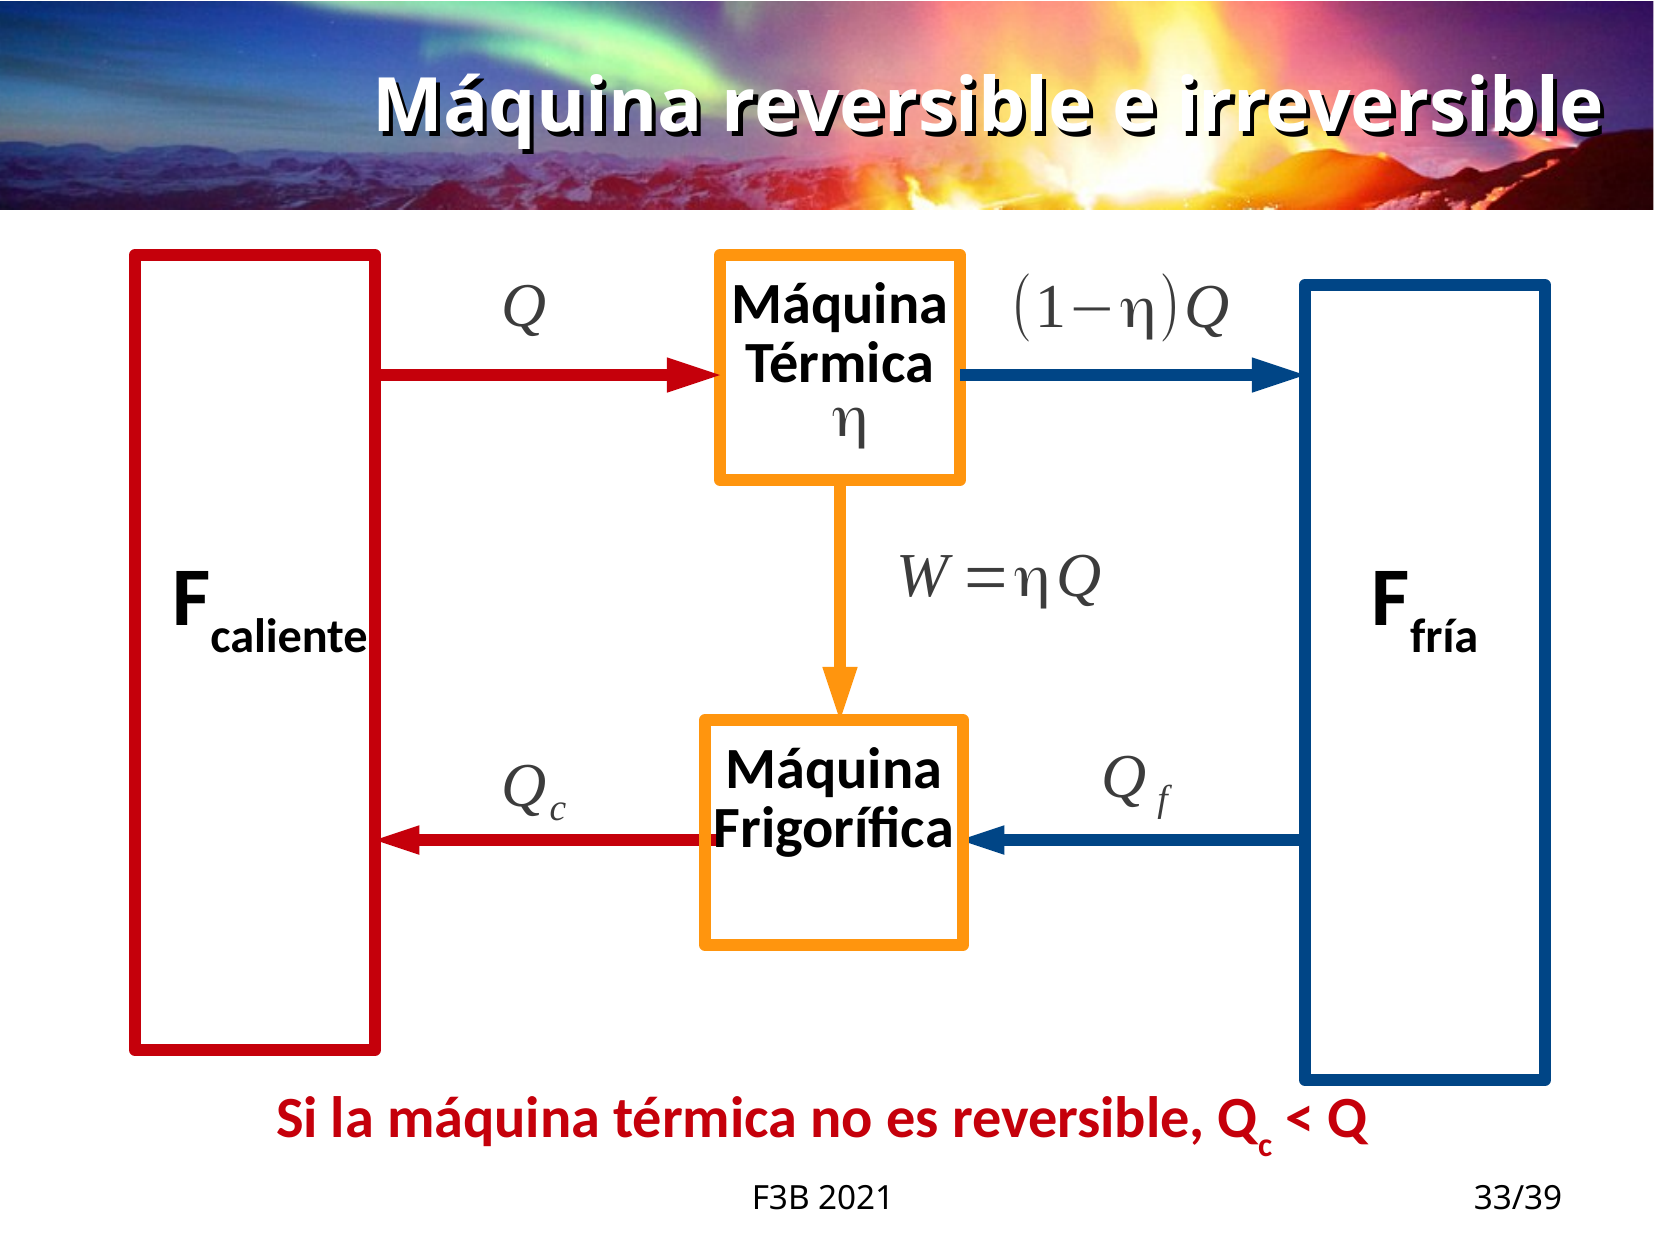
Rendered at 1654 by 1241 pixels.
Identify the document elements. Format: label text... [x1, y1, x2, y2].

chart [890, 540, 1111, 612]
chart [825, 405, 878, 452]
text_box Si la máquina térmica no es reversible, Qc < Q [233, 1093, 1411, 1201]
chart [1005, 270, 1239, 345]
chart [1095, 741, 1184, 820]
picture [0, 1, 1654, 210]
chart [495, 750, 574, 829]
text_box Máquina Térmica [720, 255, 961, 481]
chart [495, 270, 555, 339]
text_box Máquina Frigorífica [705, 720, 964, 946]
text_box Ffría [1305, 555, 1546, 691]
title Máquina reversible e irreversible [45, 15, 1606, 191]
text_box Fcaliente [150, 555, 391, 691]
